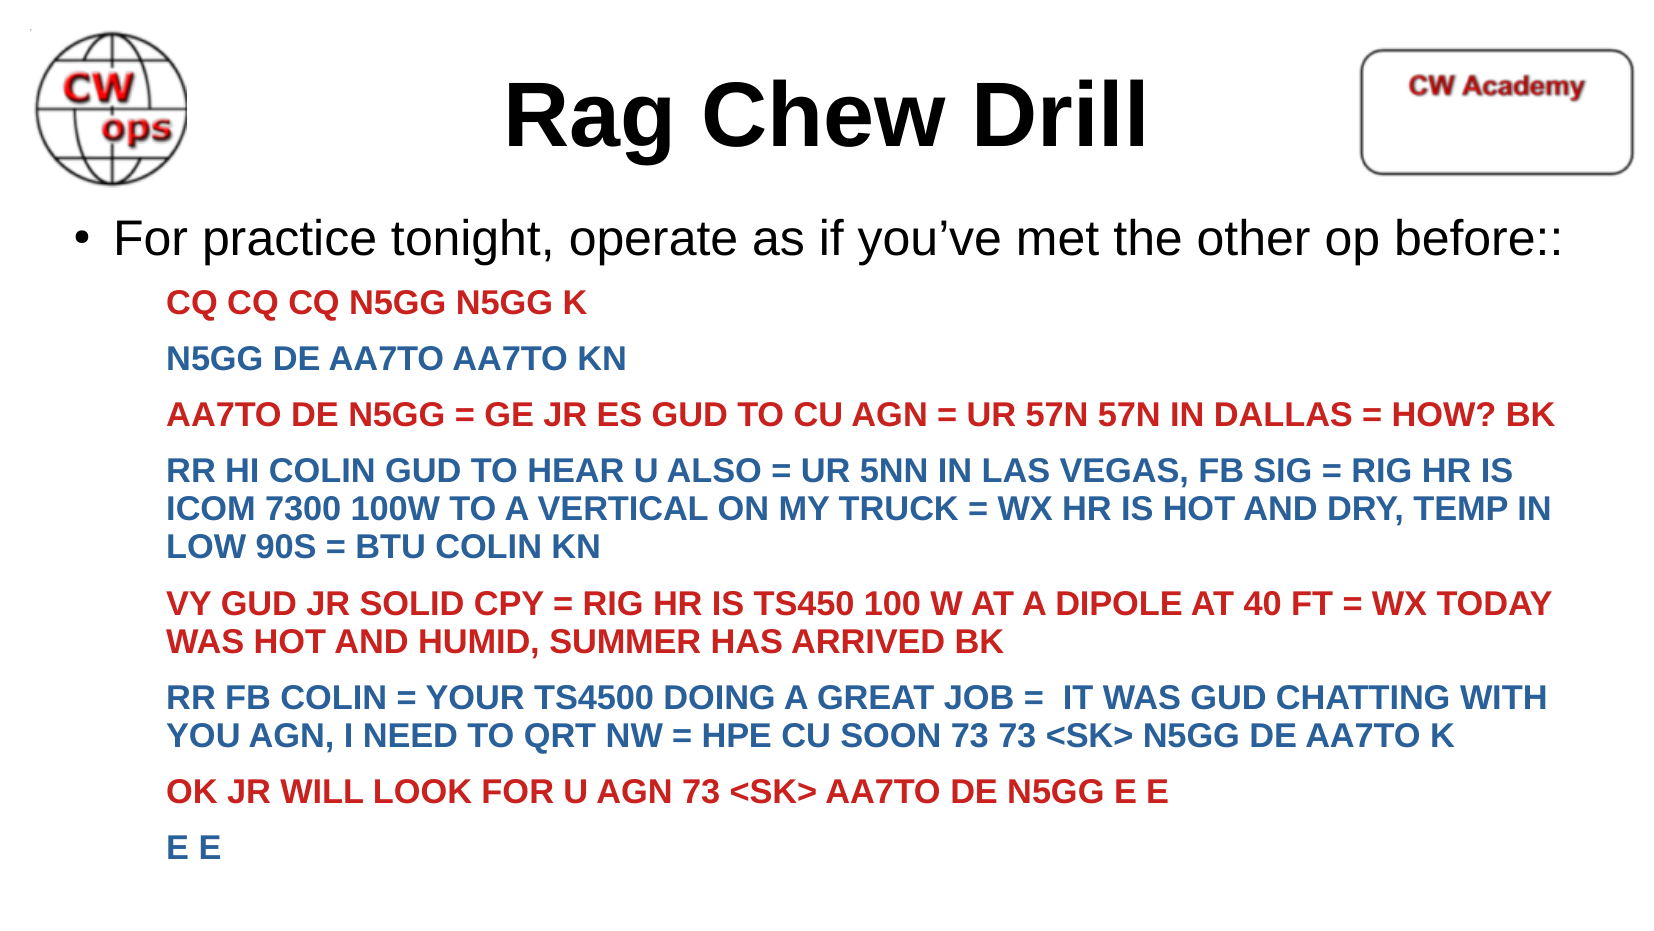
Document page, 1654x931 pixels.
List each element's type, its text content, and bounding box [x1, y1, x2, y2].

title Rag Chew Drill [82, 37, 1571, 193]
list For practice tonight, operate as if you’ve met the other op before:: CQ CQ CQ N5GG N5GG K N5GG DE AA7TO AA7TO KN AA7TO DE N5GG = GE JR ES GUD TO CU AGN = UR 57N 57N IN DALLAS = HOW? BK RR HI COLIN GUD TO HEAR U ALSO = UR 5NN IN LAS VEGAS, FB SIG = RIG HR IS ICOM 7300 100W TO A VERTICAL ON MY TRUCK = WX HR IS HOT AND DRY, TEMP IN LOW 90S = BTU COLIN KN VY GUD JR SOLID CPY = RIG HR IS TS450 100 W AT A DIPOLE AT 40 FT = WX TODAY WAS HOT AND HUMID, SUMMER HAS ARRIVED BK RR FB COLIN = YOUR TS4500 DOING A GREAT JOB = IT WAS GUD CHATTING WITH YOU AGN, I NEED TO QRT NW = HPE CU SOON 73 73 <SK> N5GG DE AA7TO K OK JR WILL LOOK FOR U AGN 73 <SK> AA7TO DE N5GG E E E E [60, 210, 1609, 912]
picture [1571, 37, 1640, 186]
picture [30, 29, 187, 194]
